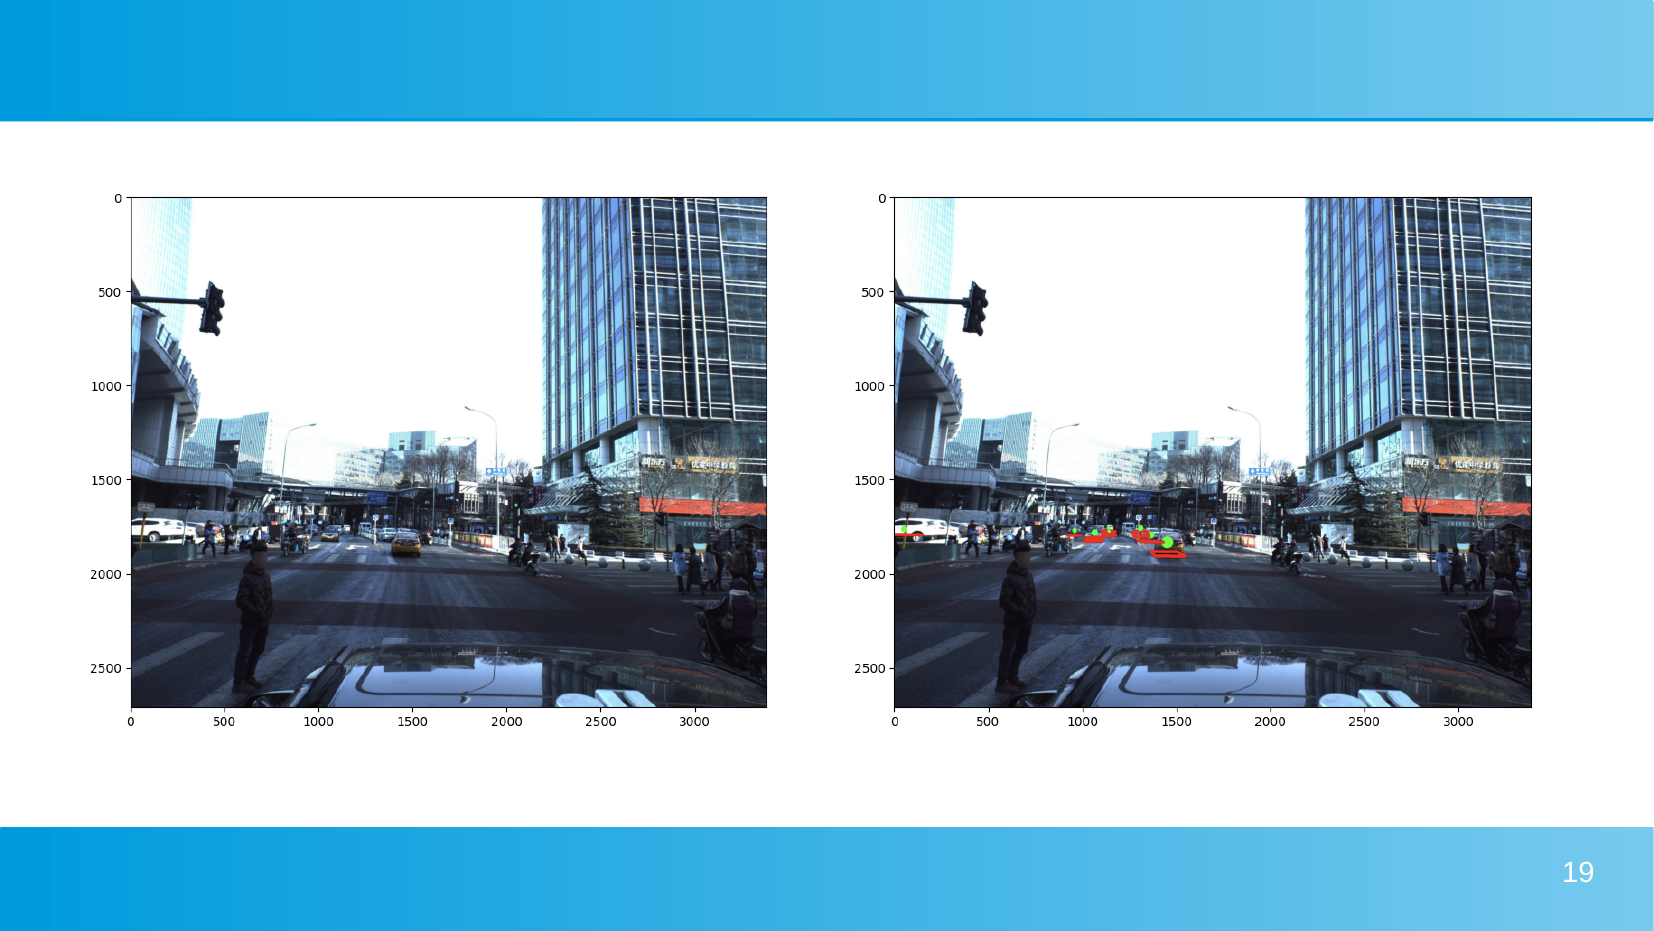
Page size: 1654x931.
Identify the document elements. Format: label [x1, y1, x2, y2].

picture [75, 177, 1551, 741]
